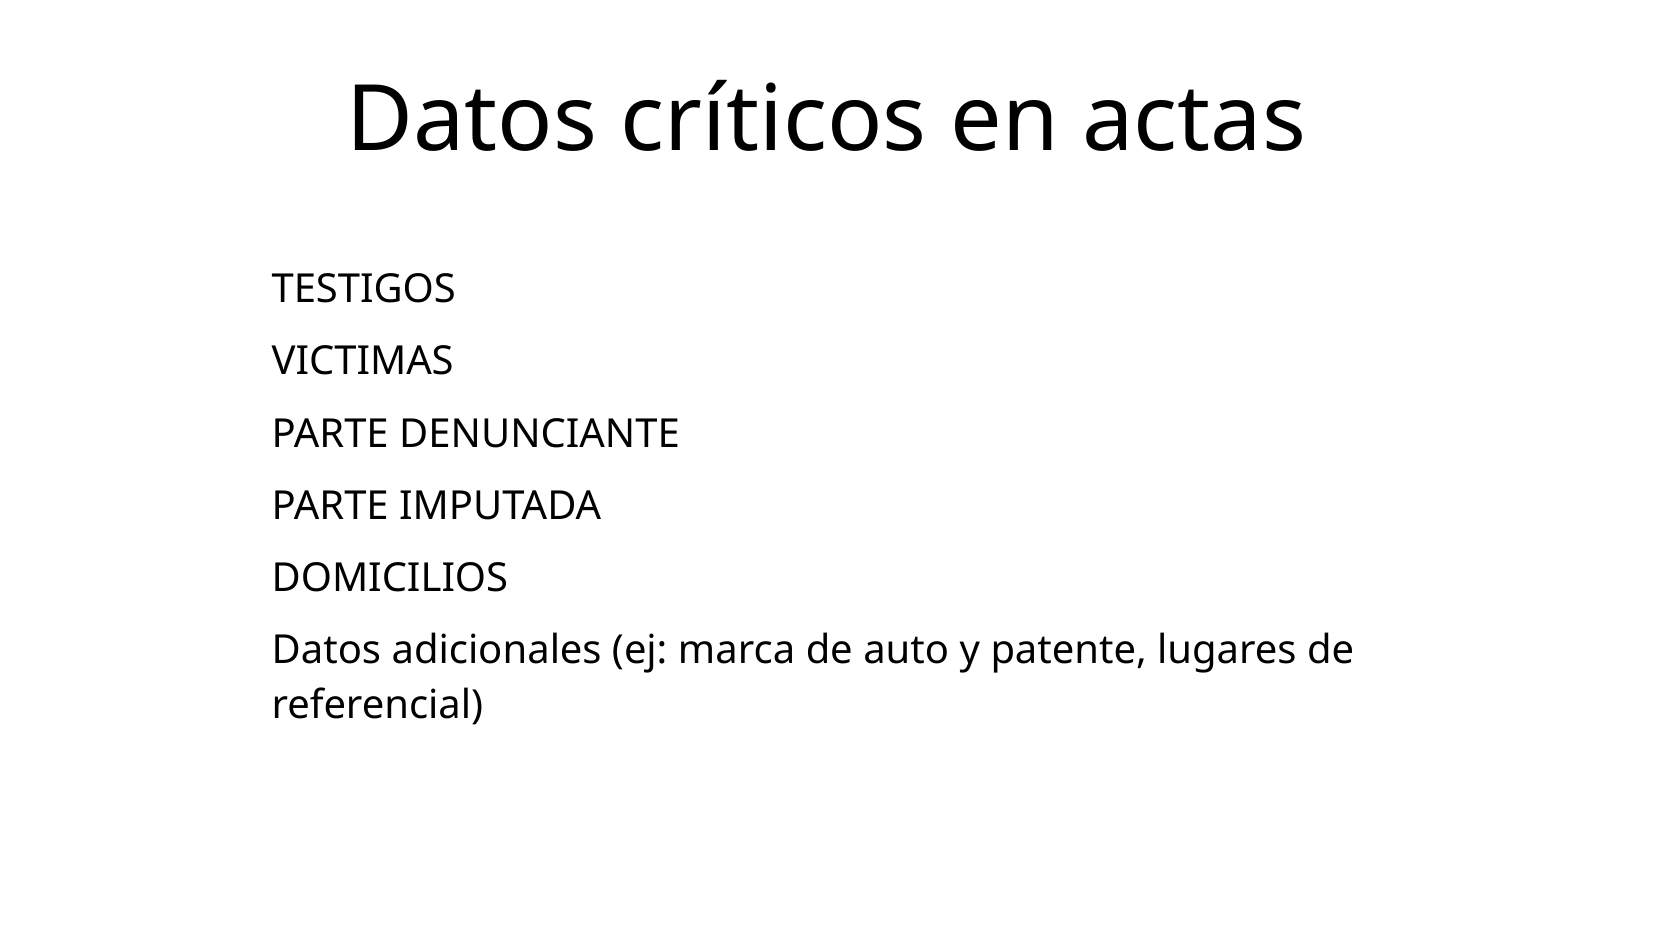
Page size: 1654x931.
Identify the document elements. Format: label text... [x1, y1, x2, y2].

list TESTIGOS VICTIMAS PARTE DENUNCIANTE PARTE IMPUTADA DOMICILIOS Datos adicionales (ej: marca de auto y patente, lugares de referencial) [271, 259, 1536, 734]
title Datos críticos en actas [82, 37, 1571, 193]
